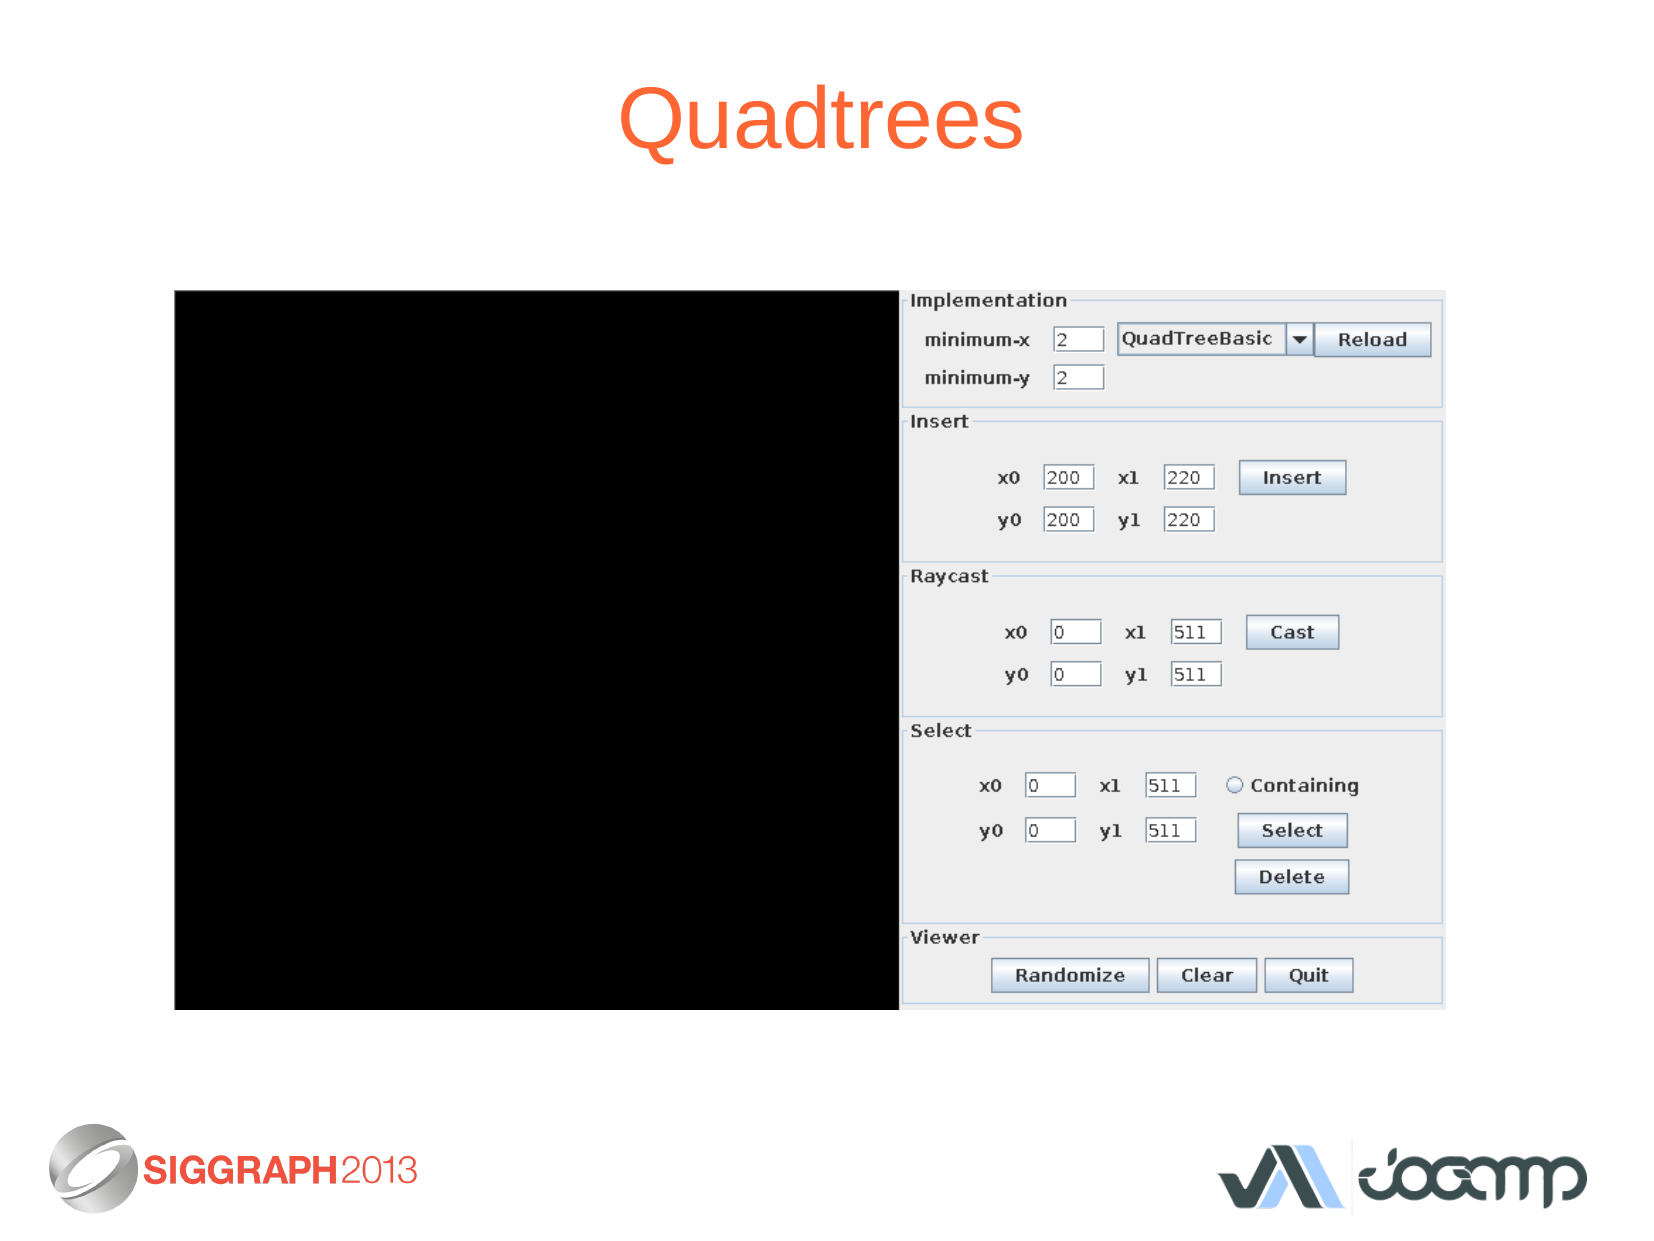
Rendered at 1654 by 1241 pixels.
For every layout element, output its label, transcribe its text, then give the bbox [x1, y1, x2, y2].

title Quadtrees [68, 49, 1576, 188]
picture [45, 1122, 421, 1215]
picture [174, 290, 1446, 1010]
picture [1215, 1139, 1587, 1215]
